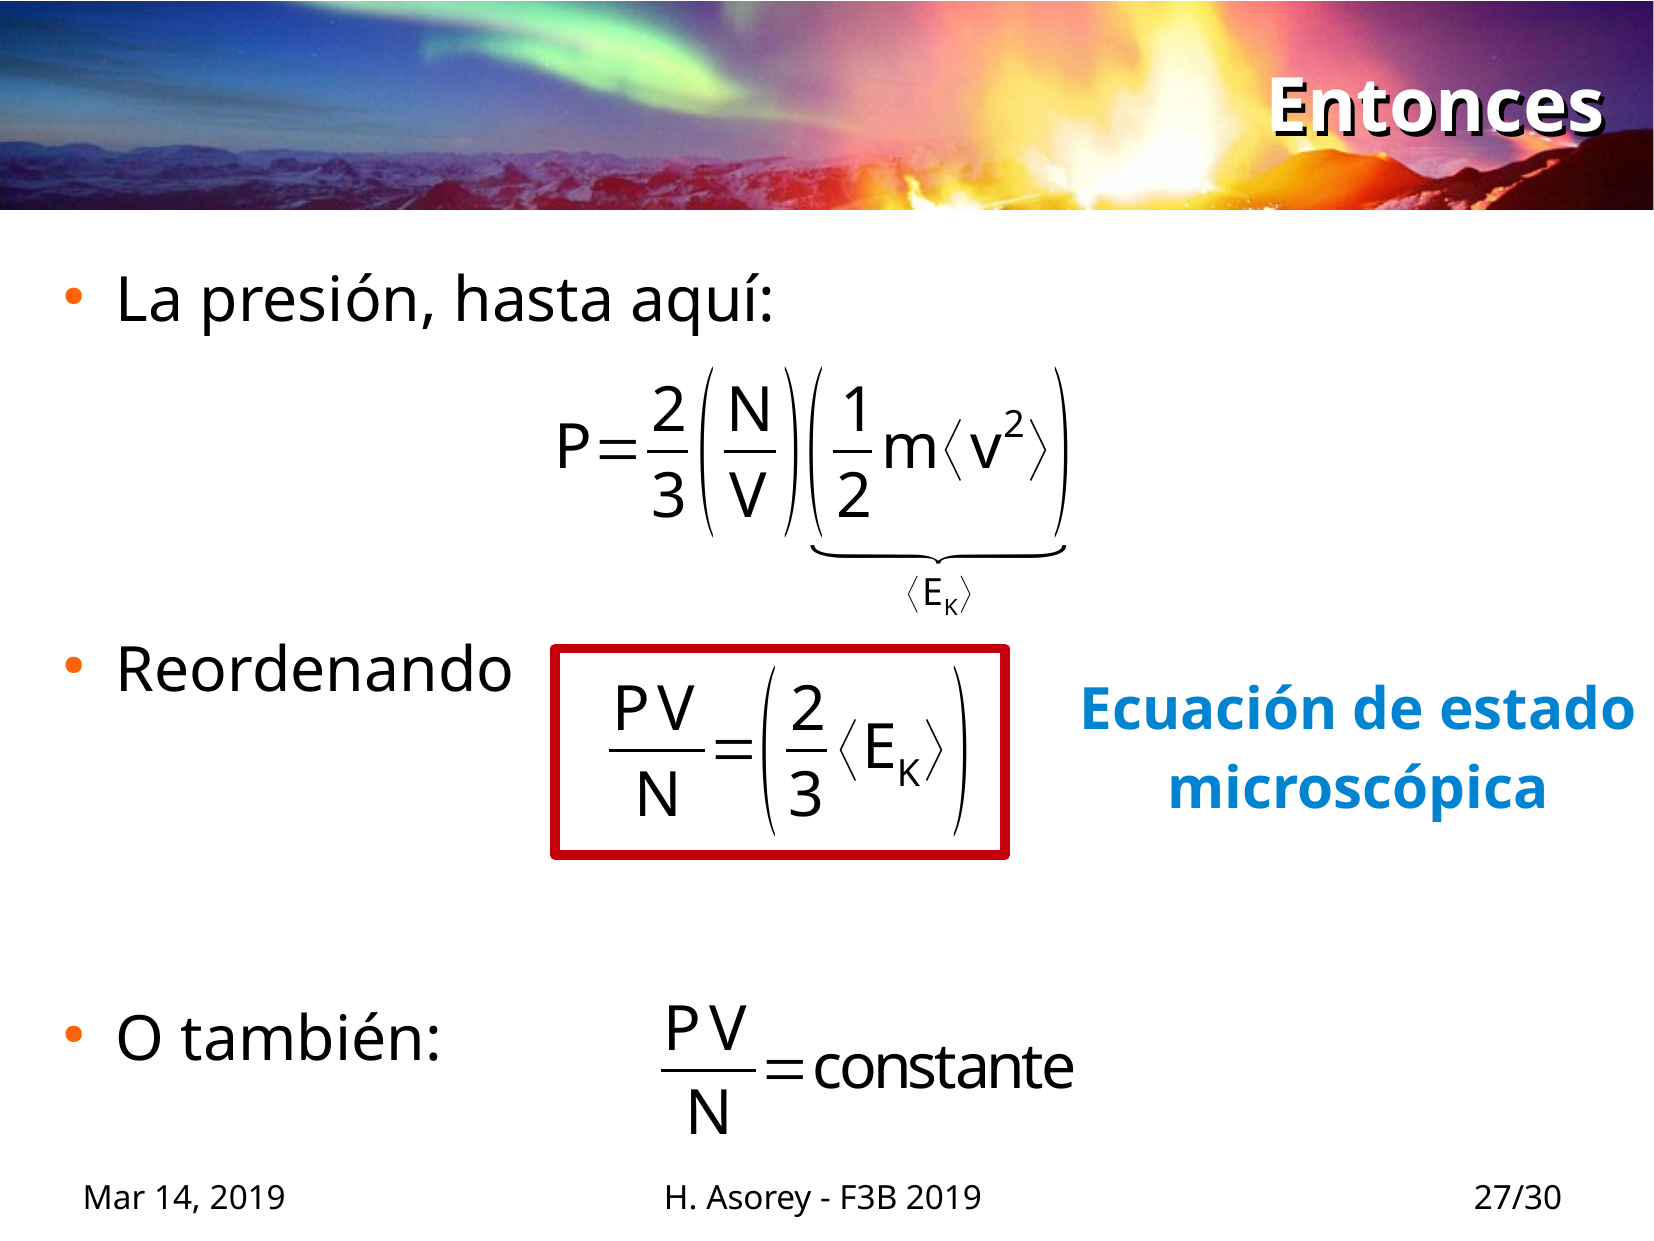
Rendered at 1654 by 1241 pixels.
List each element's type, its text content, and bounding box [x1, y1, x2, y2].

text_box Ecuación de estado microscópica [1065, 660, 1579, 817]
list La presión, hasta aquí: Reordenando O también: [45, 255, 1606, 1156]
picture [0, 1, 1654, 210]
chart [548, 362, 1080, 622]
chart [600, 661, 978, 841]
chart [651, 989, 1082, 1152]
title Entonces [45, 15, 1606, 191]
